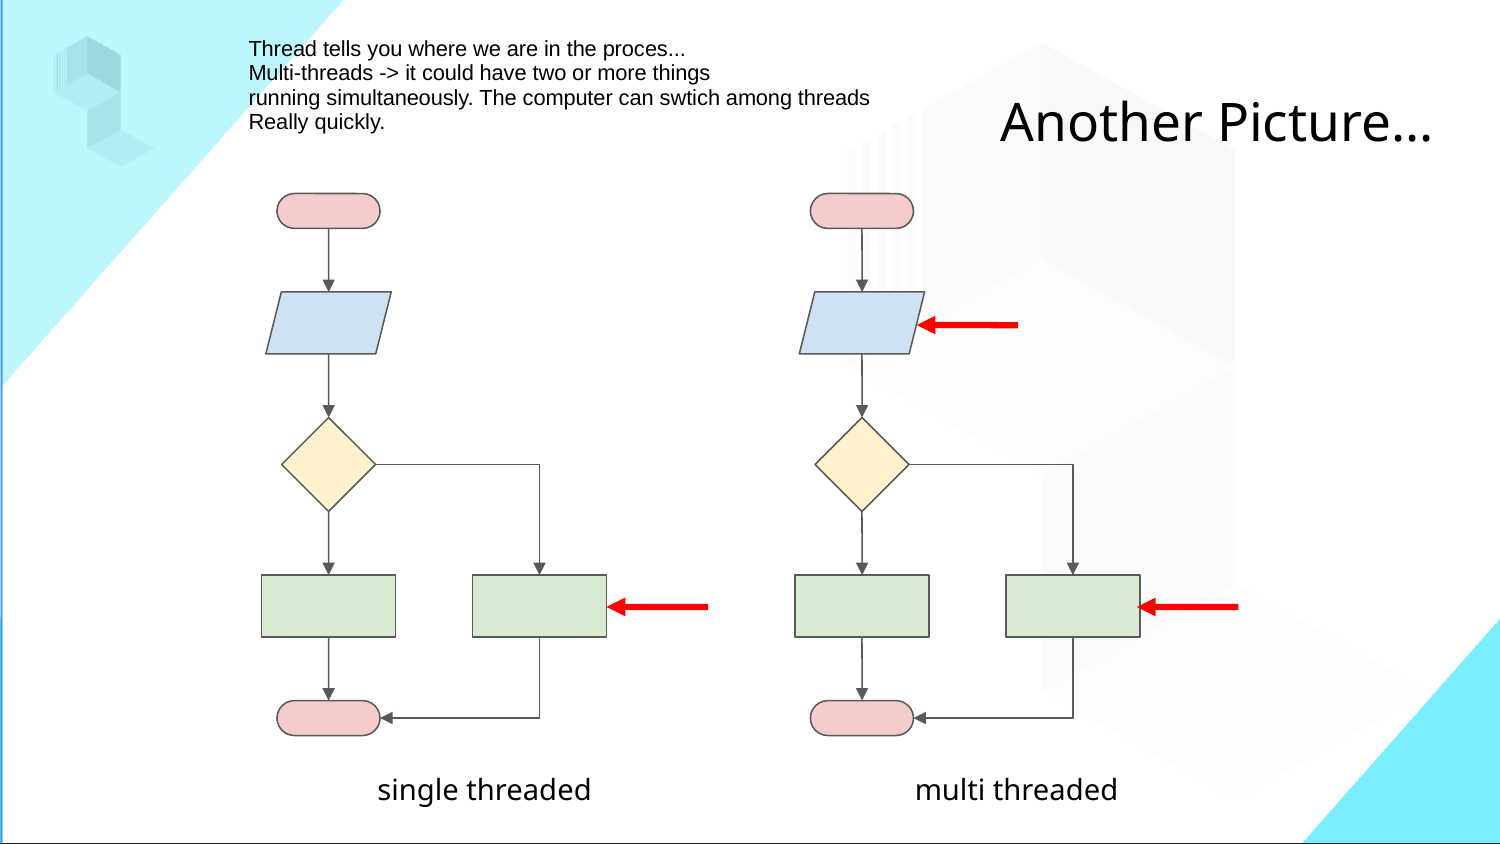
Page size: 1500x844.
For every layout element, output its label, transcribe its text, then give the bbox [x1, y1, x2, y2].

text_box [276, 193, 381, 229]
text_box [1005, 575, 1140, 637]
text_box [276, 700, 380, 736]
text_box [815, 418, 909, 511]
text_box [810, 700, 914, 736]
text_box [472, 575, 607, 637]
text_box [810, 193, 914, 229]
text_box Thread tells you where we are in the proces... Multi-threads -> it could have two or more things running simultaneously. The computer can swtich among threads Really quickly. [233, 29, 886, 142]
text_box [265, 291, 392, 354]
text_box [261, 575, 396, 637]
text_box single threaded [334, 756, 635, 822]
text_box [799, 291, 925, 354]
picture [0, 0, 1500, 844]
text_box [794, 575, 929, 637]
text_box [281, 417, 376, 511]
title Another Picture... [51, 72, 1449, 167]
text_box multi threaded [866, 756, 1167, 822]
